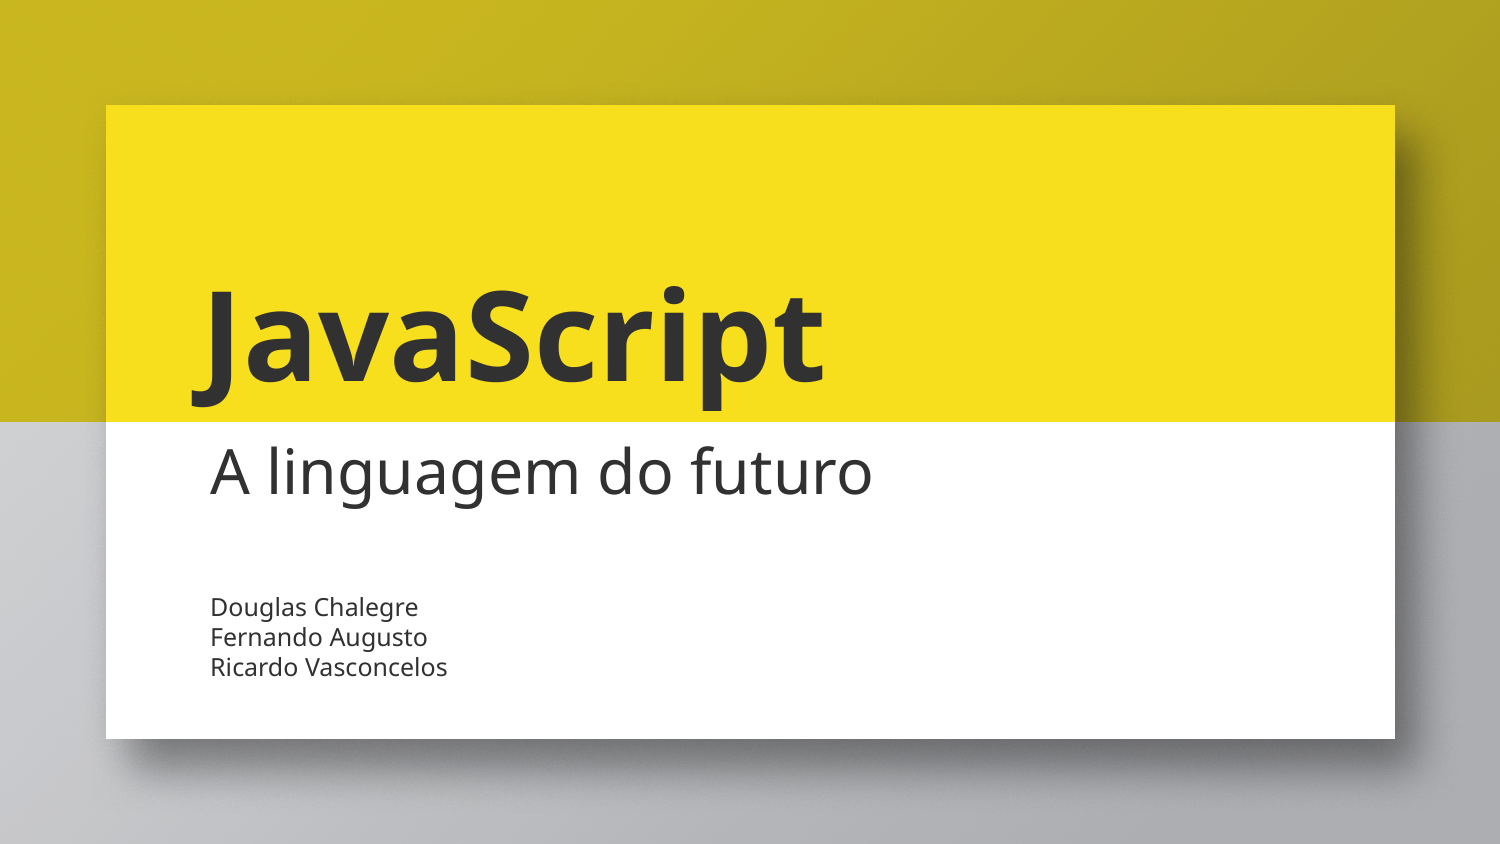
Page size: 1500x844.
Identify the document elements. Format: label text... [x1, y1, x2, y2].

title Douglas Chalegre Fernando Augusto Ricardo Vasconcelos [195, 598, 1322, 697]
title A linguagem do futuro [195, 423, 1322, 522]
picture [0, 0, 1500, 844]
title JavaScript [186, 105, 1314, 422]
